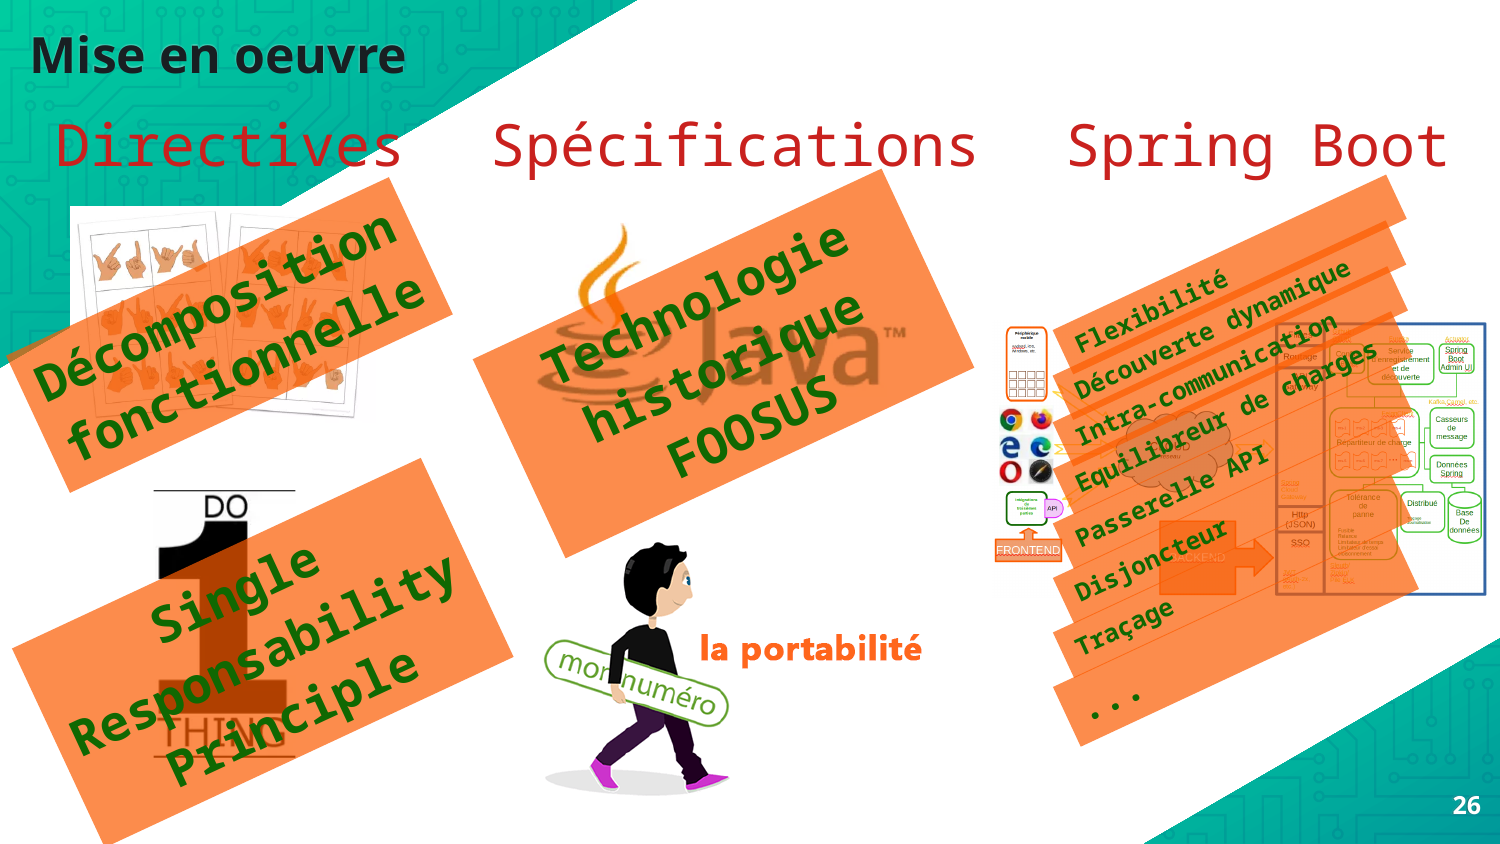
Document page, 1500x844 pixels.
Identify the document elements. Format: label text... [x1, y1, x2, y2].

text_box Disjoncteur [1052, 420, 1413, 622]
text_box ... [1052, 529, 1416, 739]
text_box Passerelle API [1052, 365, 1413, 568]
text_box Spécifications [473, 96, 999, 243]
text_box Directives [36, 96, 426, 178]
slide_number <numéro> [1391, 773, 1482, 838]
picture [531, 221, 767, 331]
text_box Equilibreur de charges [1052, 311, 1413, 513]
text_box Découverte dynamique [1052, 220, 1404, 413]
picture [222, 351, 376, 423]
text_box Spring Boot [1046, 96, 1471, 243]
text_box Single Responsability Principle [11, 457, 499, 815]
picture [992, 320, 1073, 598]
text_box Intra-communication [1052, 266, 1406, 460]
picture [70, 206, 324, 325]
text_box Flexibilité [1052, 174, 1405, 367]
picture [153, 490, 296, 582]
text_box Décomposition fonctionnelle [6, 177, 443, 472]
text_box Traçage [1052, 474, 1413, 677]
picture [531, 532, 934, 801]
title Mise en oeuvre [29, 30, 1249, 89]
picture [891, 399, 910, 408]
text_box Technologie historique FOOSUS [472, 168, 960, 526]
picture [1392, 320, 1489, 598]
